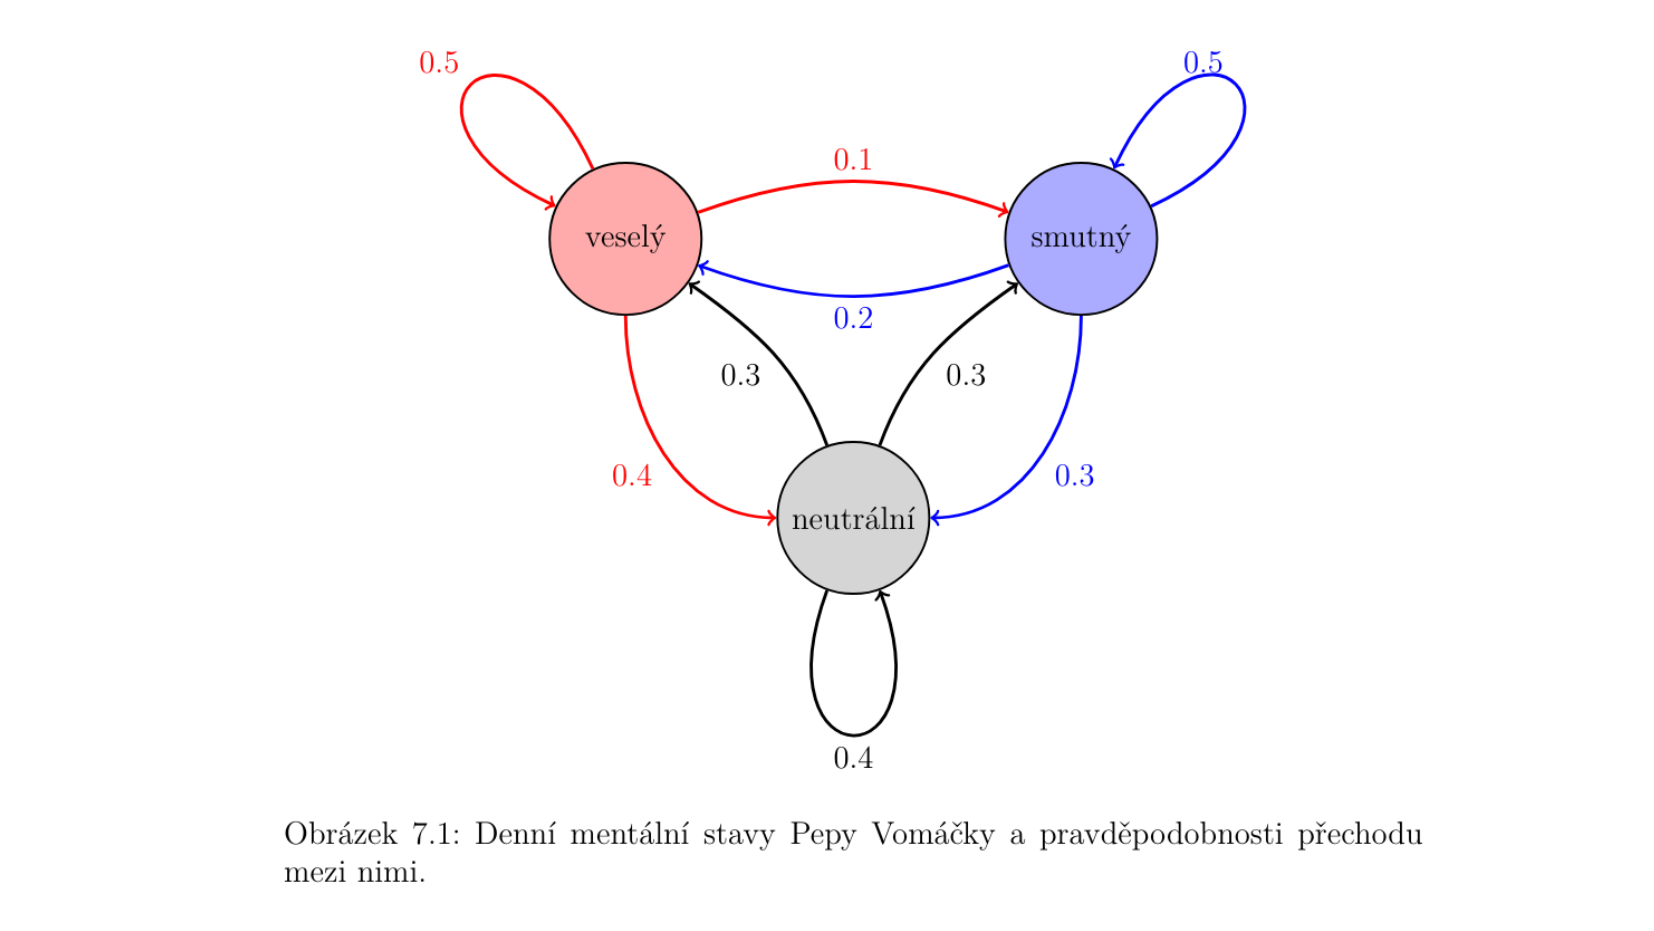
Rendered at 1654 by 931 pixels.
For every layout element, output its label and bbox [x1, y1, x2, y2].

picture [199, 0, 1477, 922]
